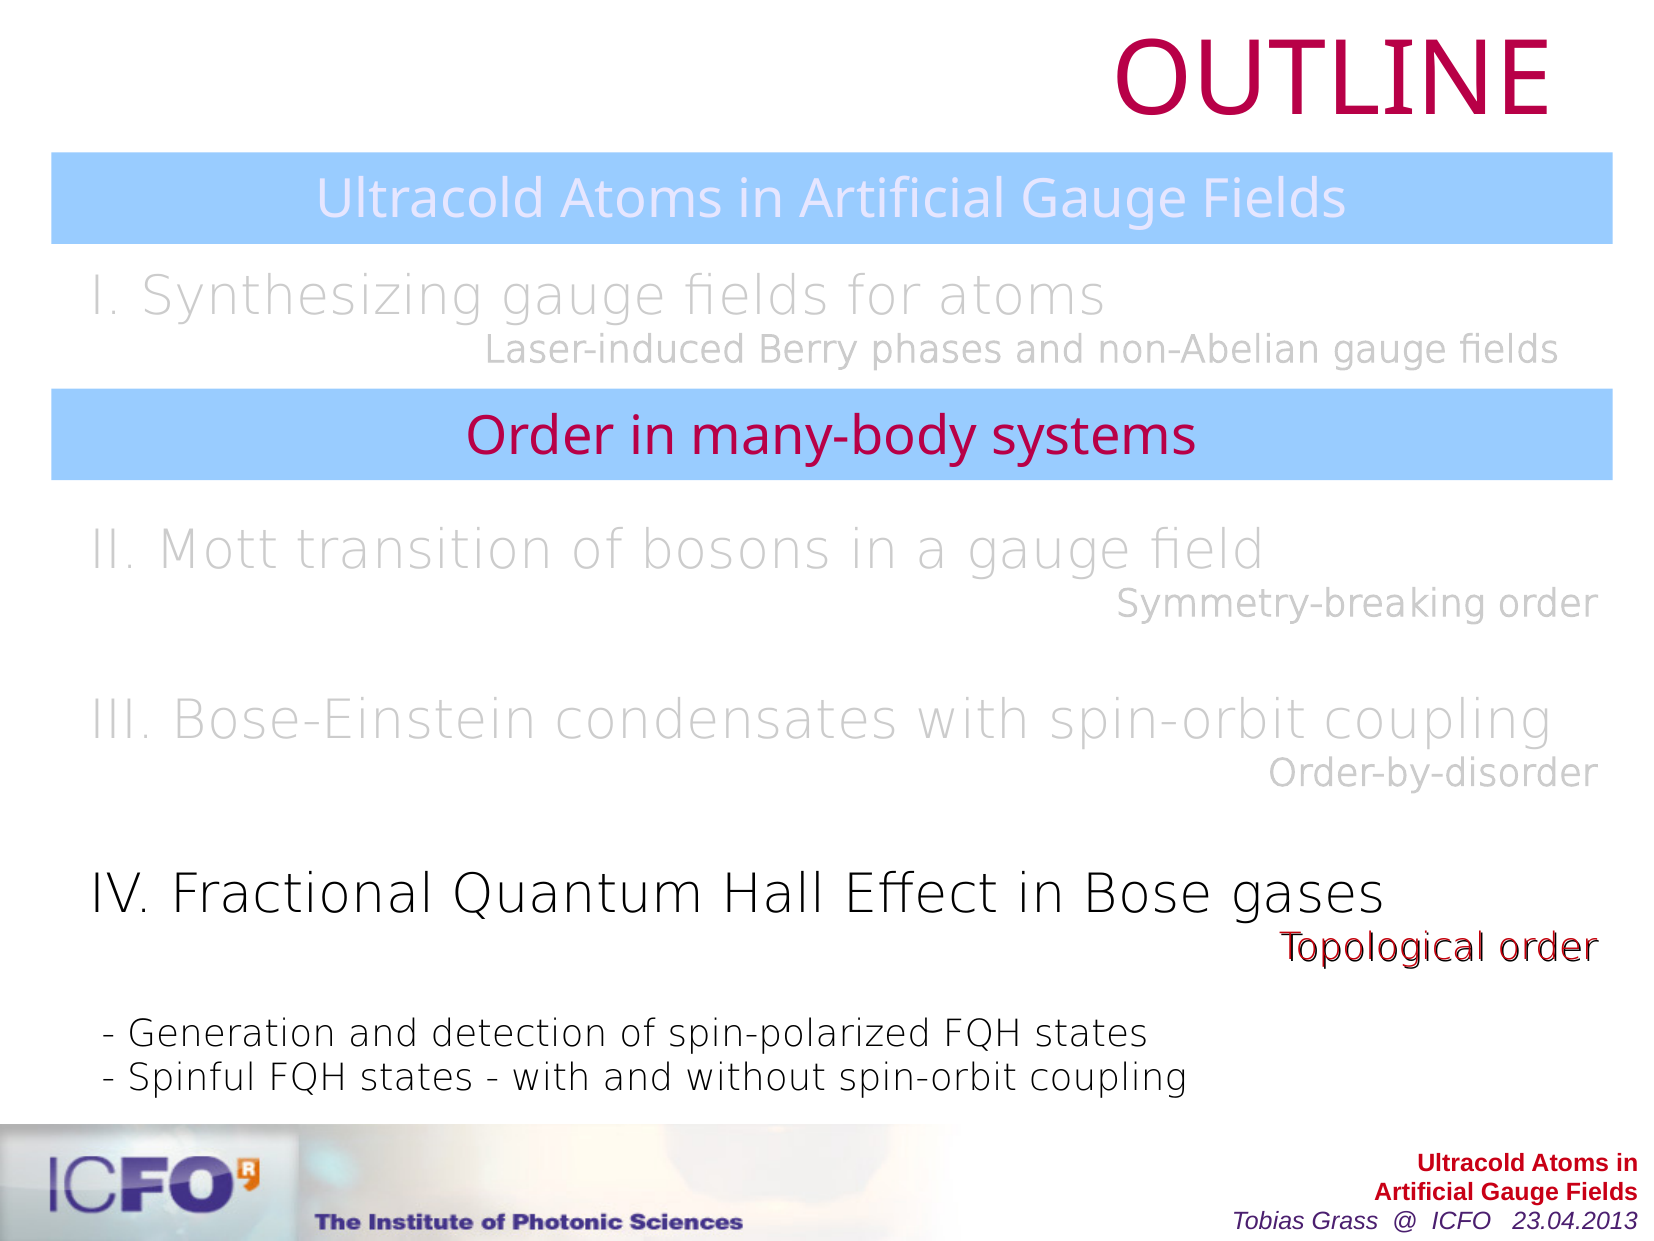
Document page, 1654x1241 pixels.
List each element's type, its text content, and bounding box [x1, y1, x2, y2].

text_box Ultracold Atoms in Artificial Gauge Fields Tobias Grass @ ICFO 23.04.2013 [712, 1138, 1654, 1241]
text_box OUTLINE [984, 0, 1654, 158]
text_box I. Synthesizing gauge fields for atoms Laser-induced Berry phases and non-Abelian gauge fields [75, 256, 1576, 379]
text_box Ultracold Atoms in Artificial Gauge Fields [51, 152, 1613, 244]
text_box Order in many-body systems [51, 388, 1613, 481]
picture [0, 1124, 712, 1241]
text_box II. Mott transition of bosons in a gauge field Symmetry-breaking order III. Bose-Einstein condensates with spin-orbit coupling Order-by-disorder IV. Fractional Quantum Hall Effect in Bose gases Topological order - Generation and detection of spin-polarized FQH states - Spinful FQH states - with and without spin-orbit coupling [75, 510, 1613, 1151]
